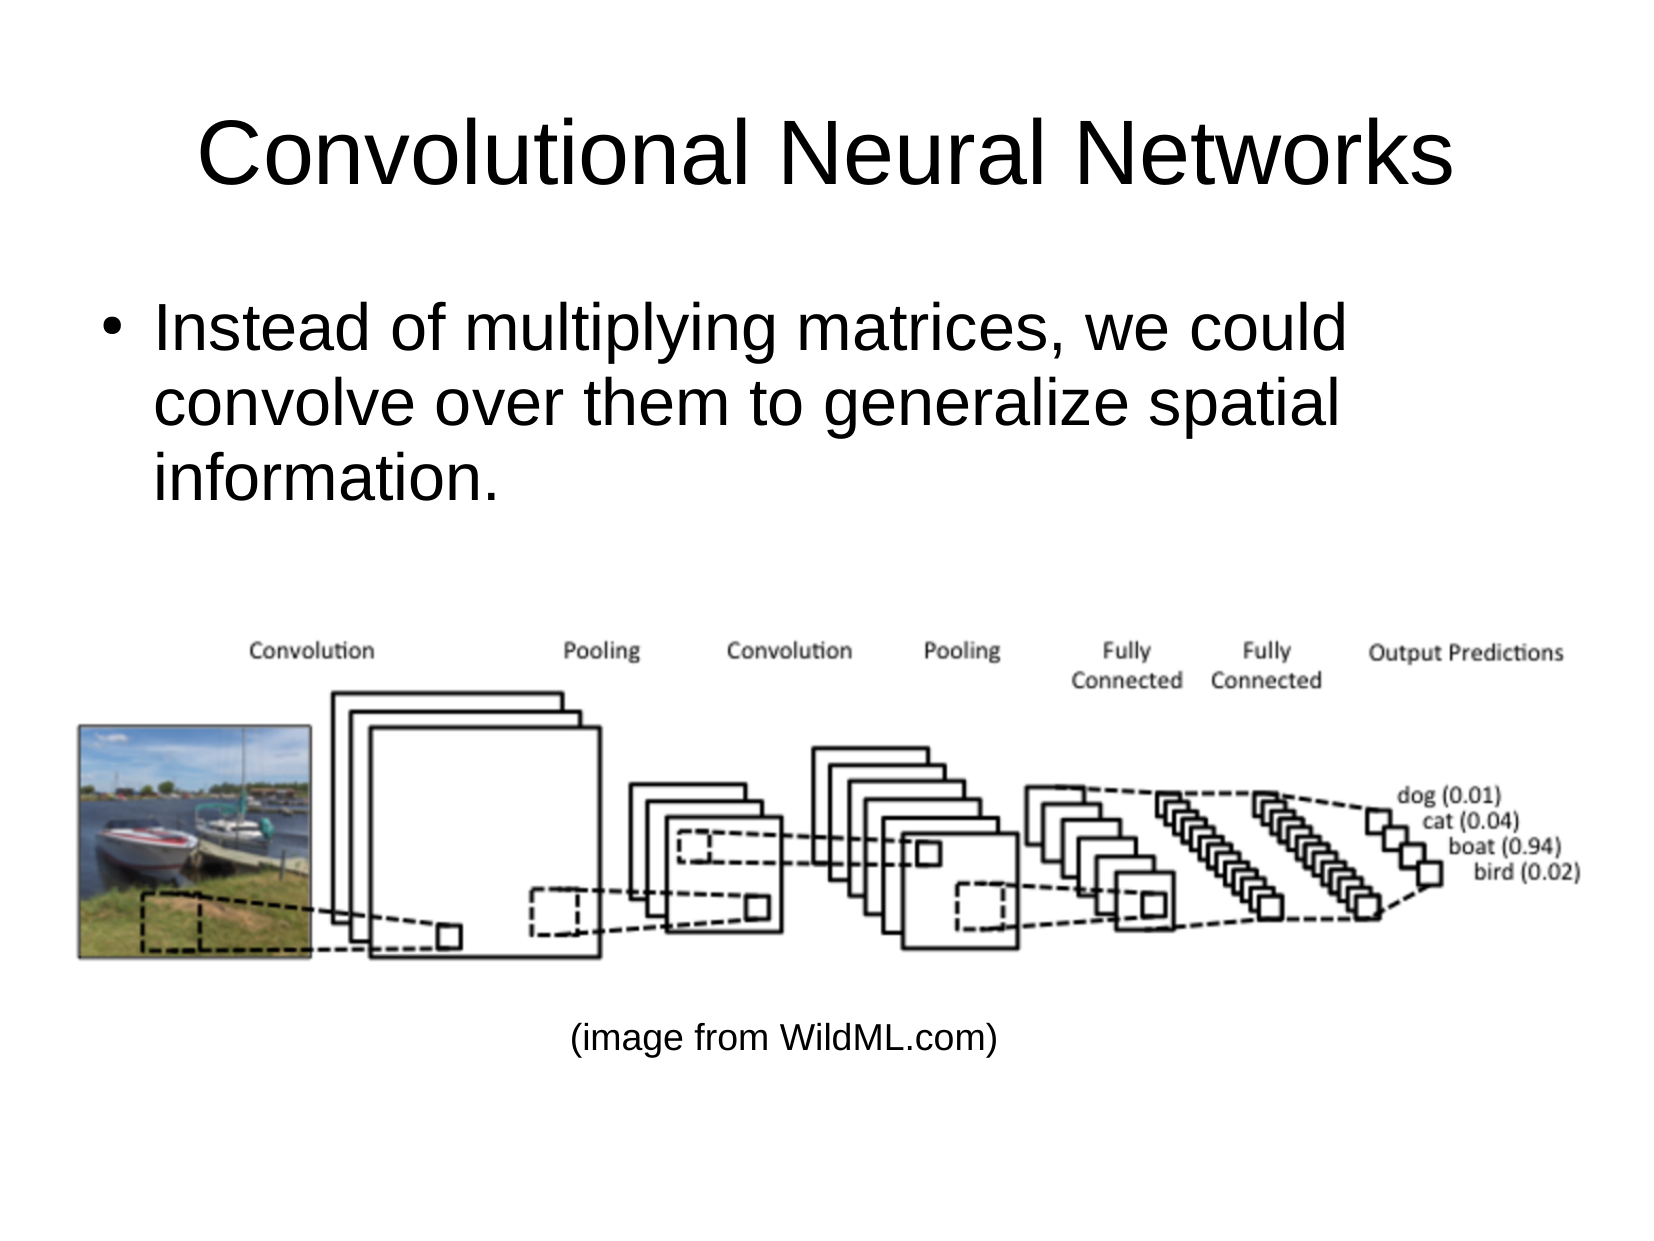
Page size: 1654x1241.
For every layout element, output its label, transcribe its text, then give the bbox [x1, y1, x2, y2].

picture [0, 584, 1654, 1035]
title Convolutional Neural Networks [82, 49, 1571, 257]
list Instead of multiplying matrices, we could convolve over them to generalize spatial information. [82, 290, 1571, 584]
text_box (image from WildML.com) [555, 1009, 1051, 1067]
